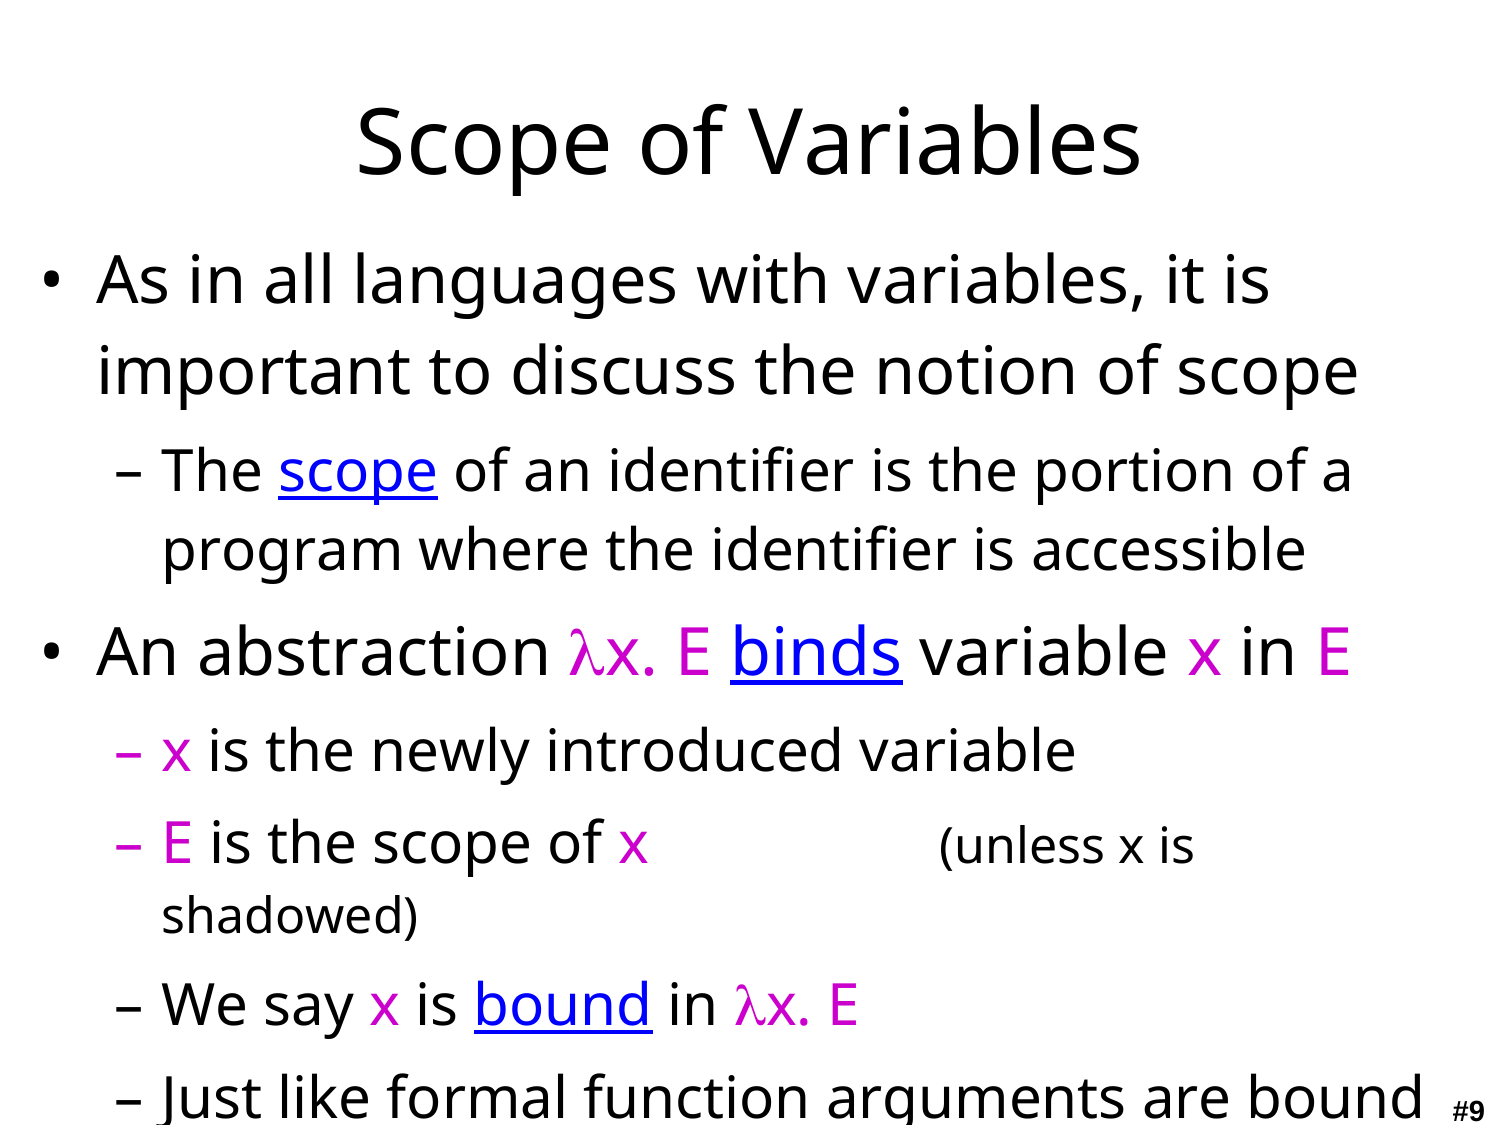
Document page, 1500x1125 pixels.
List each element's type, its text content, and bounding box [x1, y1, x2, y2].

title Scope of Variables [24, 45, 1476, 224]
list As in all languages with variables, it is important to discuss the notion of scope The scope of an identifier is the portion of a program where the identifier is accessible An abstraction x. E binds variable x in E x is the newly introduced variable E is the scope of x (unless x is shadowed) We say x is bound in x. E Just like formal function arguments are bound in the function body [24, 224, 1476, 1063]
